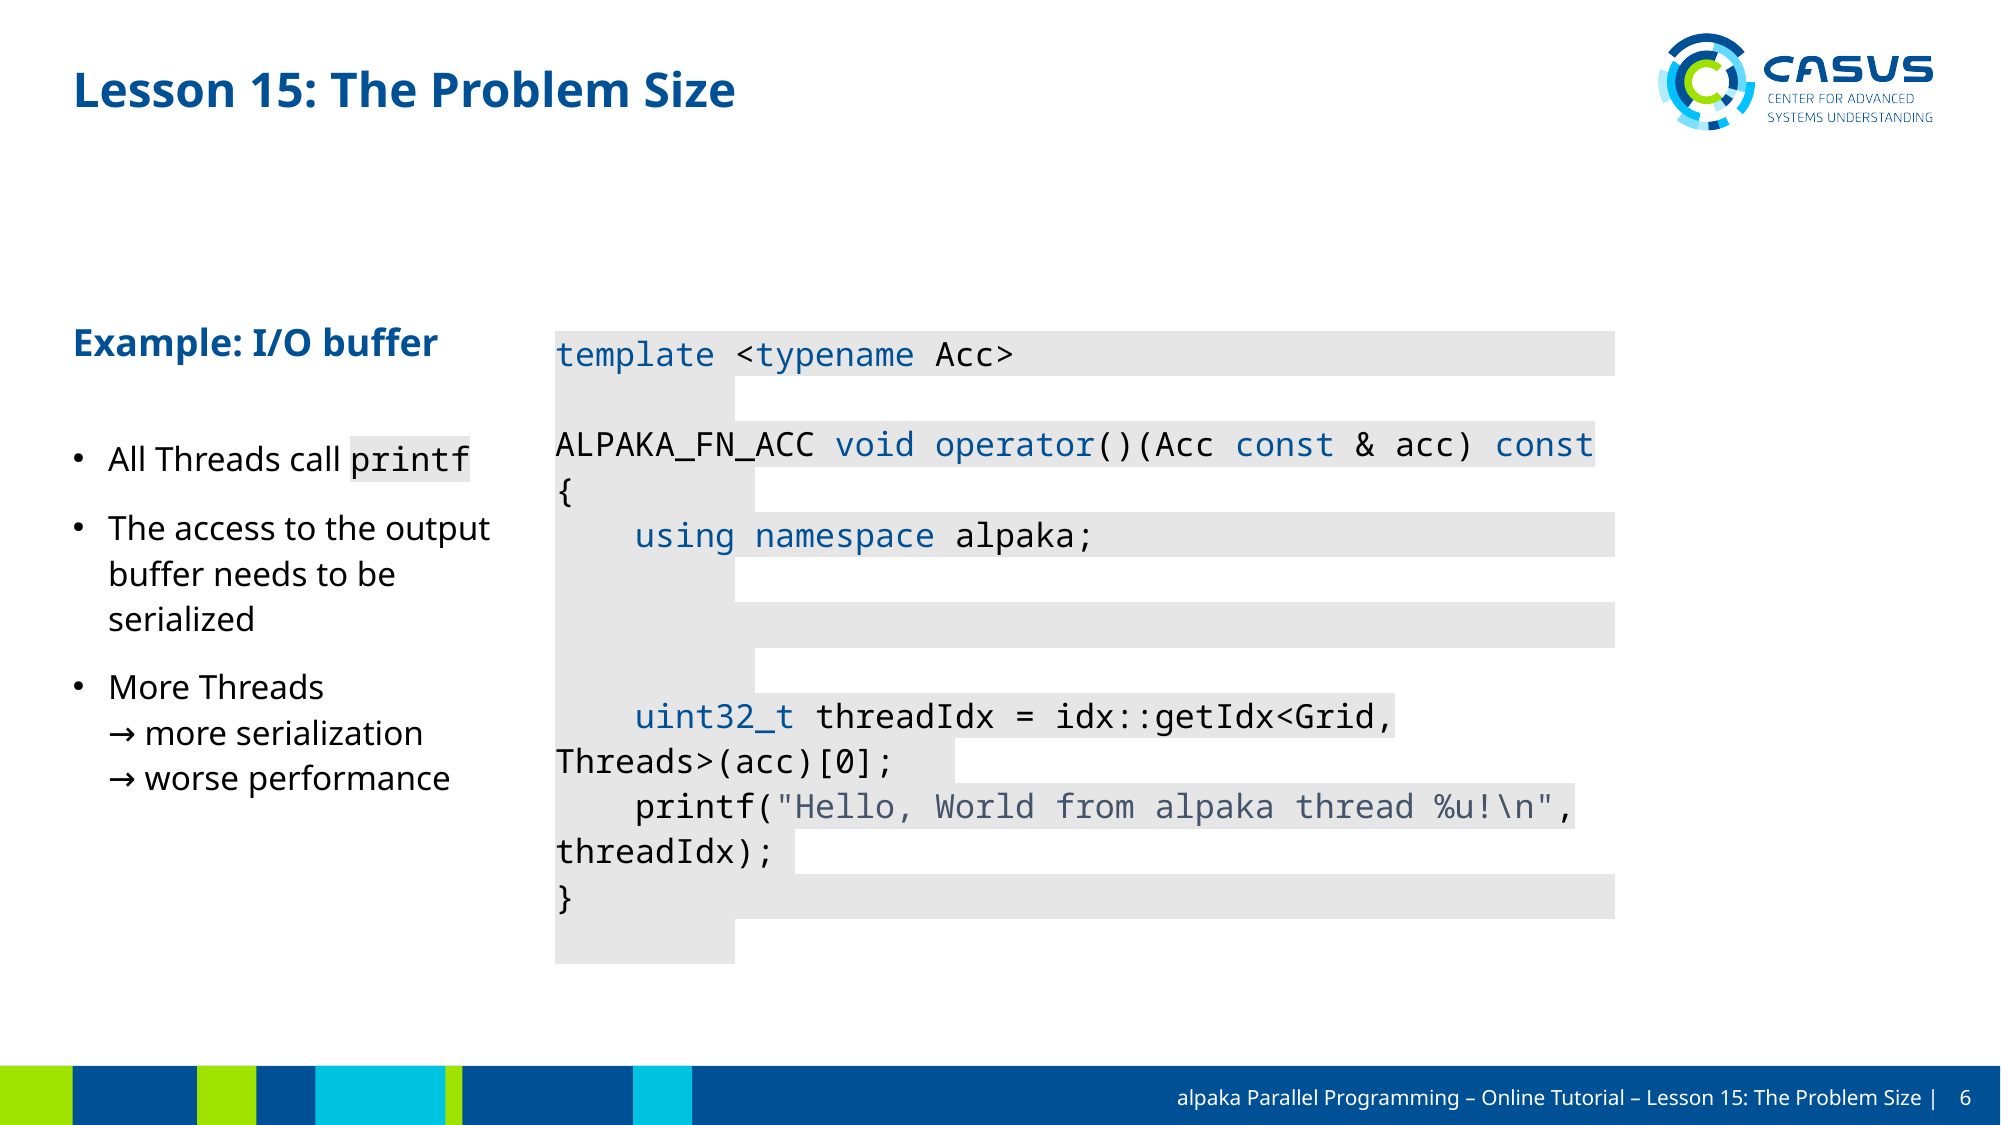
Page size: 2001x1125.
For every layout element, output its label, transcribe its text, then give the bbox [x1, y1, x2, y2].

title Lesson 15: The Problem Size [72, 54, 1620, 123]
list Example: I/O buffer All Threads call printf The access to the output buffer needs to be serialized More Threads → more serialization → worse performance [72, 316, 508, 979]
picture [1658, 33, 1933, 131]
list template <typename Acc> ALPAKA_FN_ACC void operator()(Acc const & acc) const { using namespace alpaka; uint32_t threadIdx = idx::getIdx<Grid, Threads>(acc)[0]; printf("Hello, World from alpaka thread %u!\n", threadIdx); } [555, 316, 1621, 979]
